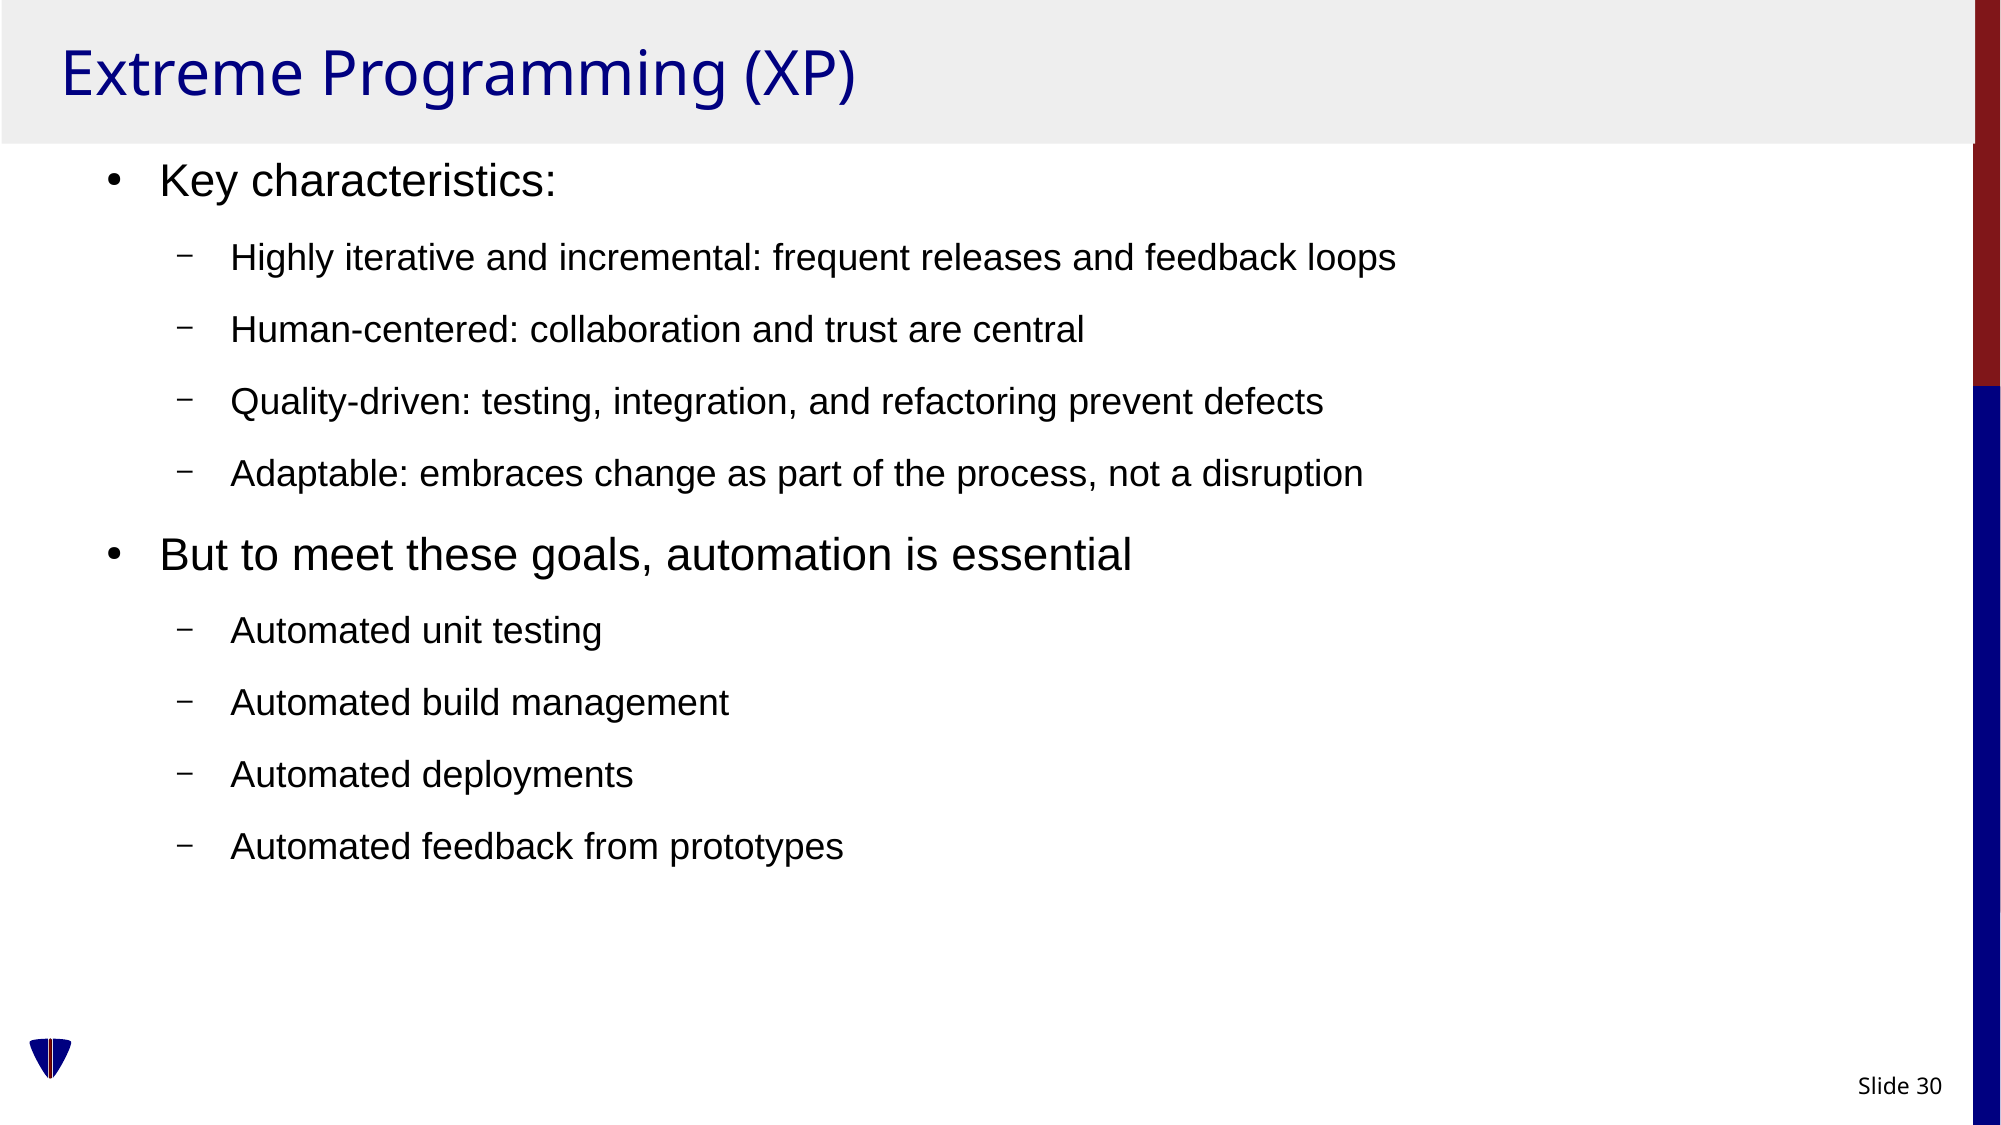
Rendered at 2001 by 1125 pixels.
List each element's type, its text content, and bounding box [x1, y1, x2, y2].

title Extreme Programming (XP) [1, 0, 1976, 144]
list Key characteristics: Highly iterative and incremental: frequent releases and feedback loops Human-centered: collaboration and trust are central Quality-driven: testing, integration, and refactoring prevent defects Adaptable: embraces change as part of the process, not a disruption But to meet these goals, automation is essential Automated unit testing Automated build management Automated deployments Automated feedback from prototypes [88, 147, 1861, 1004]
